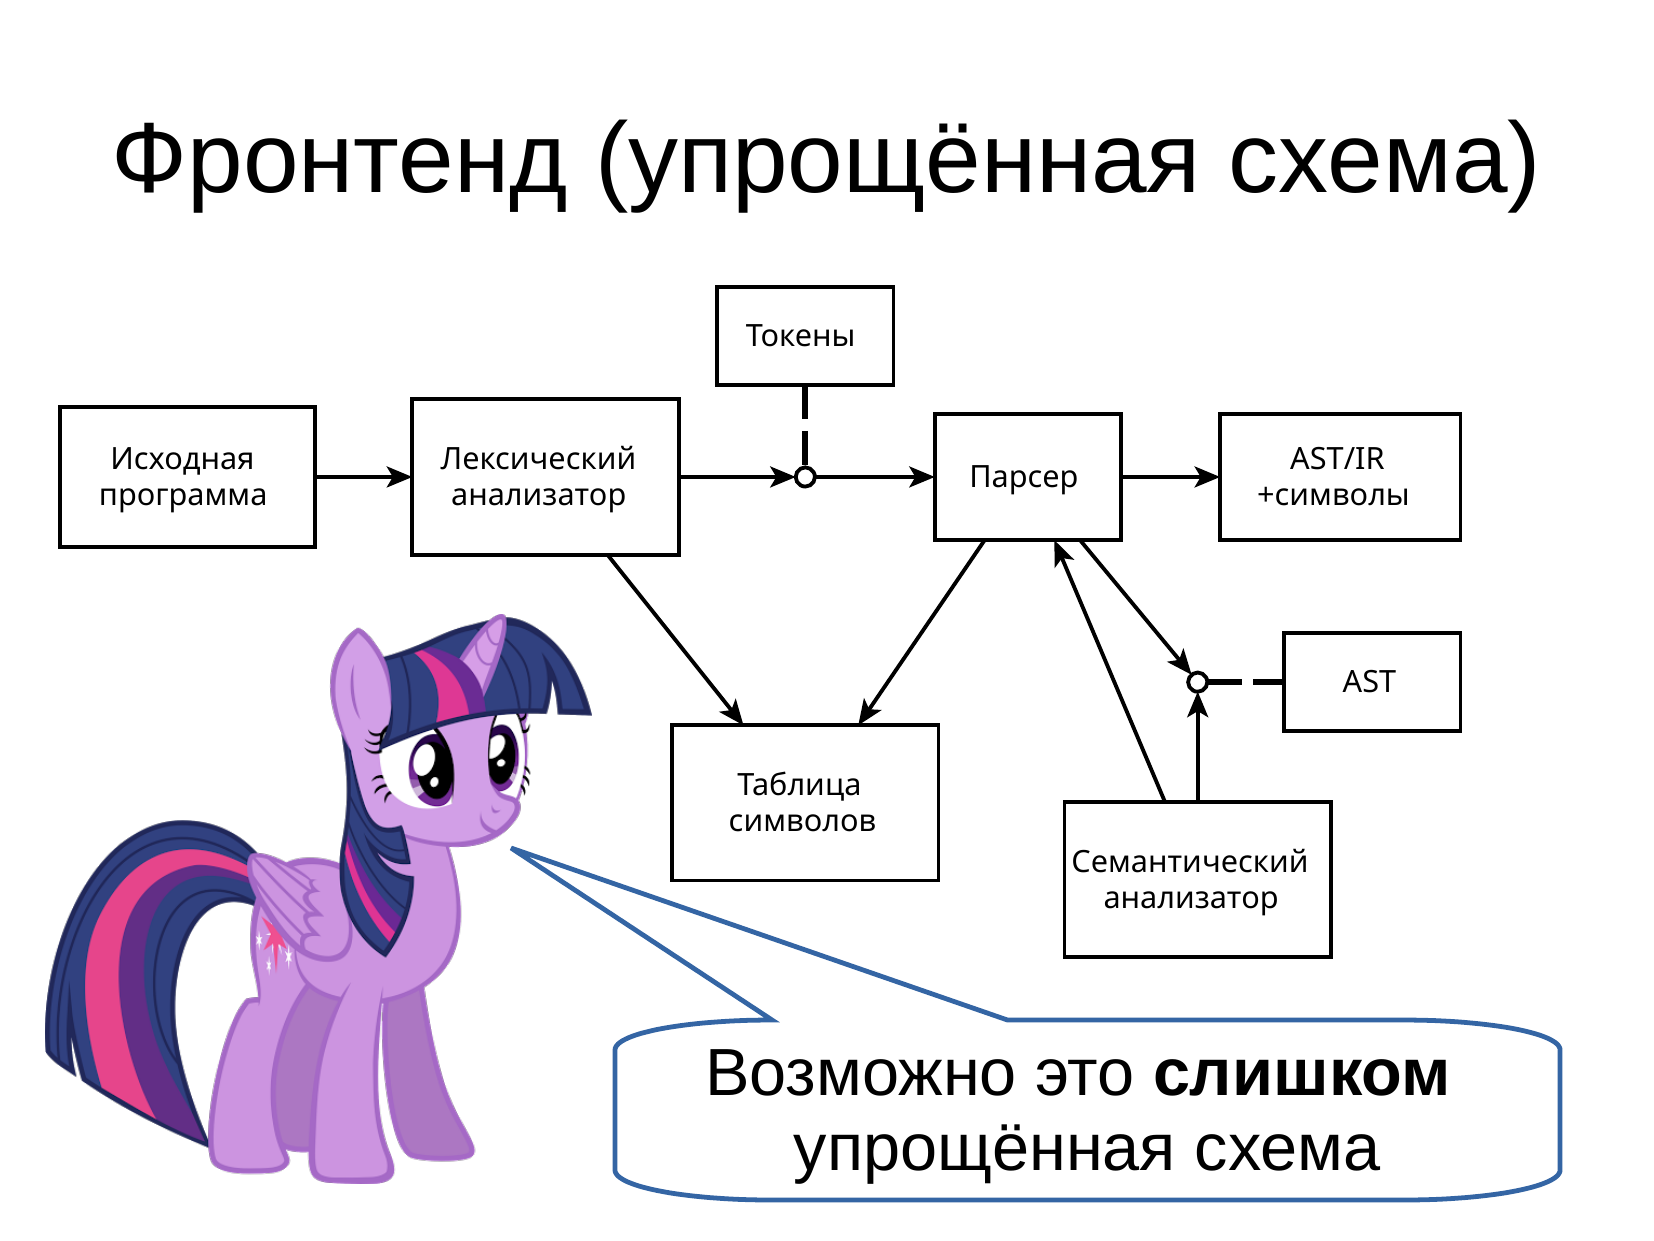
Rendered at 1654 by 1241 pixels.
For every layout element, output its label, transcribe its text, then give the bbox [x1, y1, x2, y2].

picture [30, 256, 1492, 1184]
title Фронтенд (упрощённая схема) [82, 49, 1571, 257]
text_box Возможно это слишком упрощённая схема [511, 848, 1561, 1201]
